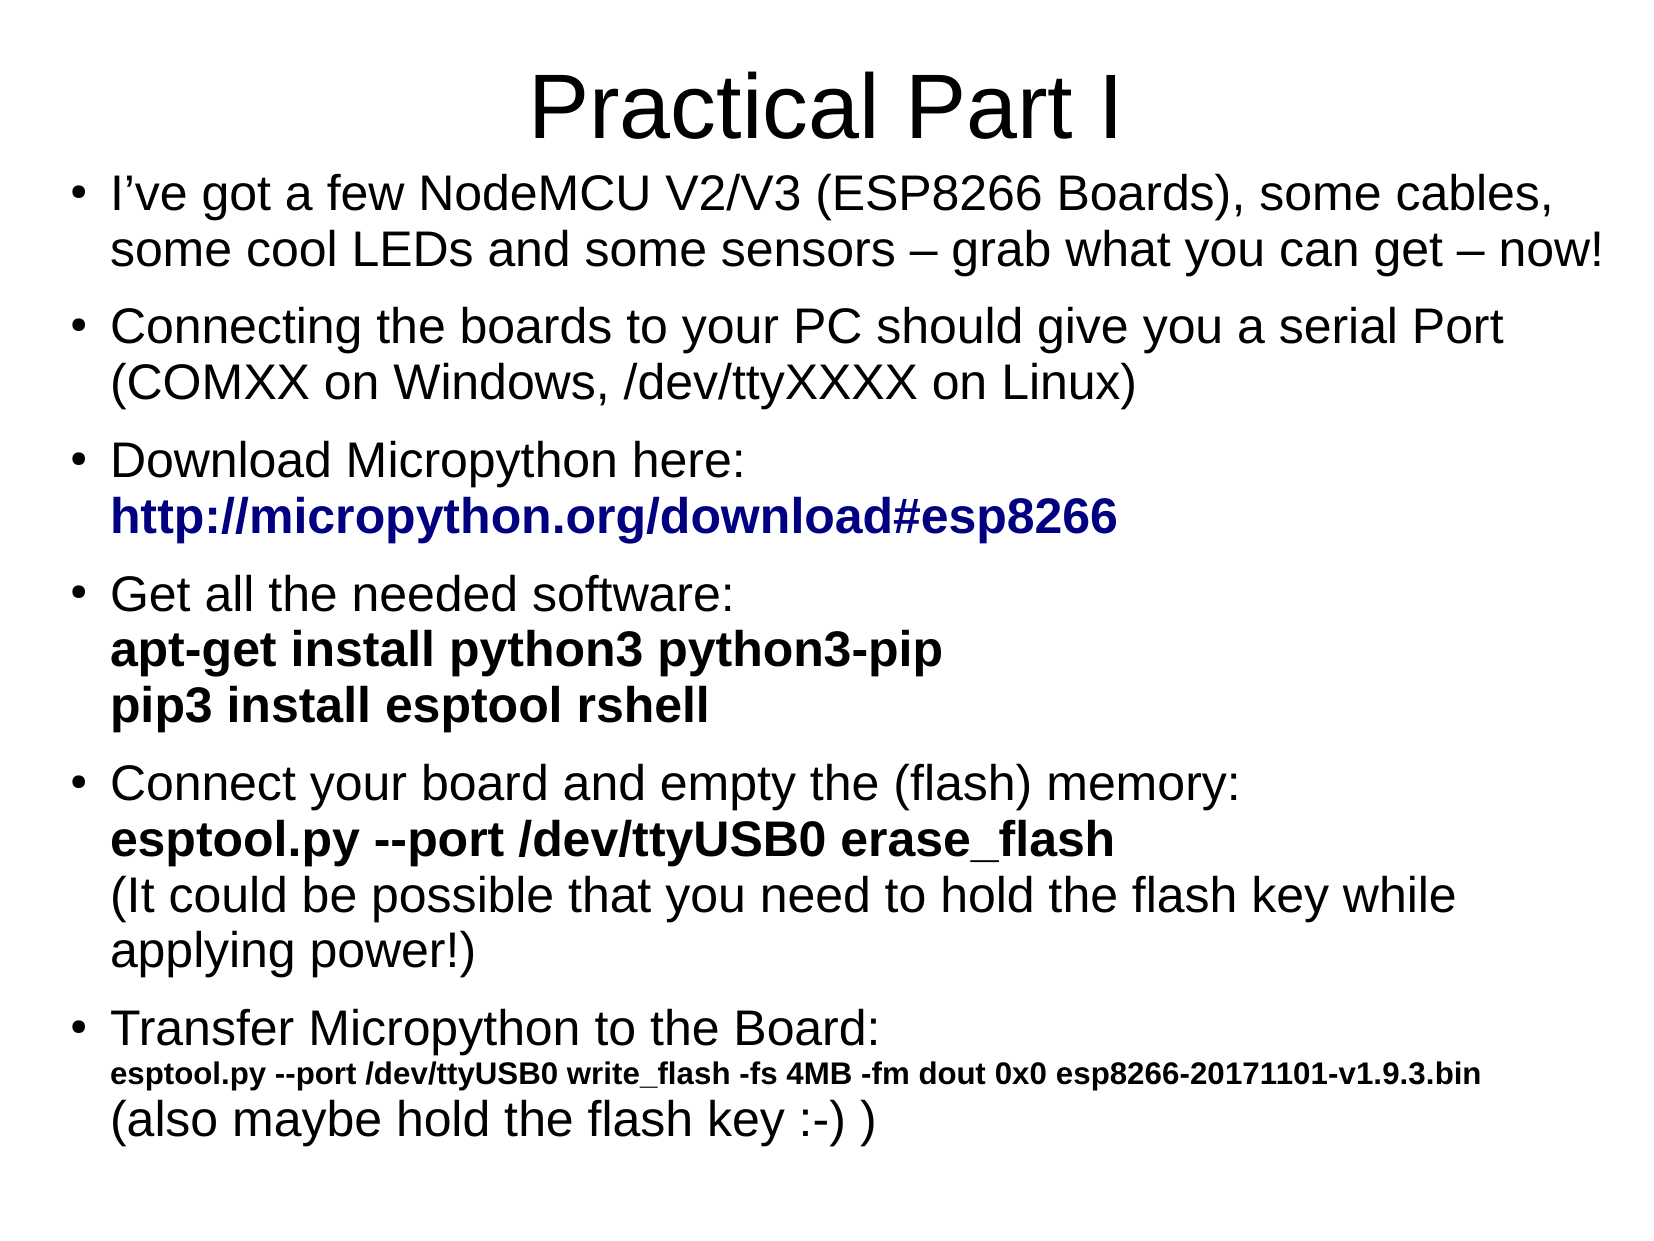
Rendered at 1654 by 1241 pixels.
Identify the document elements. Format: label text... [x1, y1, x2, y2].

list I’ve got a few NodeMCU V2/V3 (ESP8266 Boards), some cables, some cool LEDs and some sensors – grab what you can get – now! Connecting the boards to your PC should give you a serial Port (COMXX on Windows, /dev/ttyXXXX on Linux) Download Micropython here: http://micropython.org/download#esp8266 Get all the needed software: apt-get install python3 python3-pip pip3 install esptool rshell Connect your board and empty the (flash) memory: esptool.py --port /dev/ttyUSB0 erase_flash (It could be possible that you need to hold the flash key while applying power!) Transfer Micropython to the Board: esptool.py --port /dev/ttyUSB0 write_flash -fs 4MB -fm dout 0x0 esp8266-20171101-v1.9.3.bin (also maybe hold the flash key :-) ) [56, 165, 1621, 1201]
title Practical Part I [82, 49, 1571, 165]
